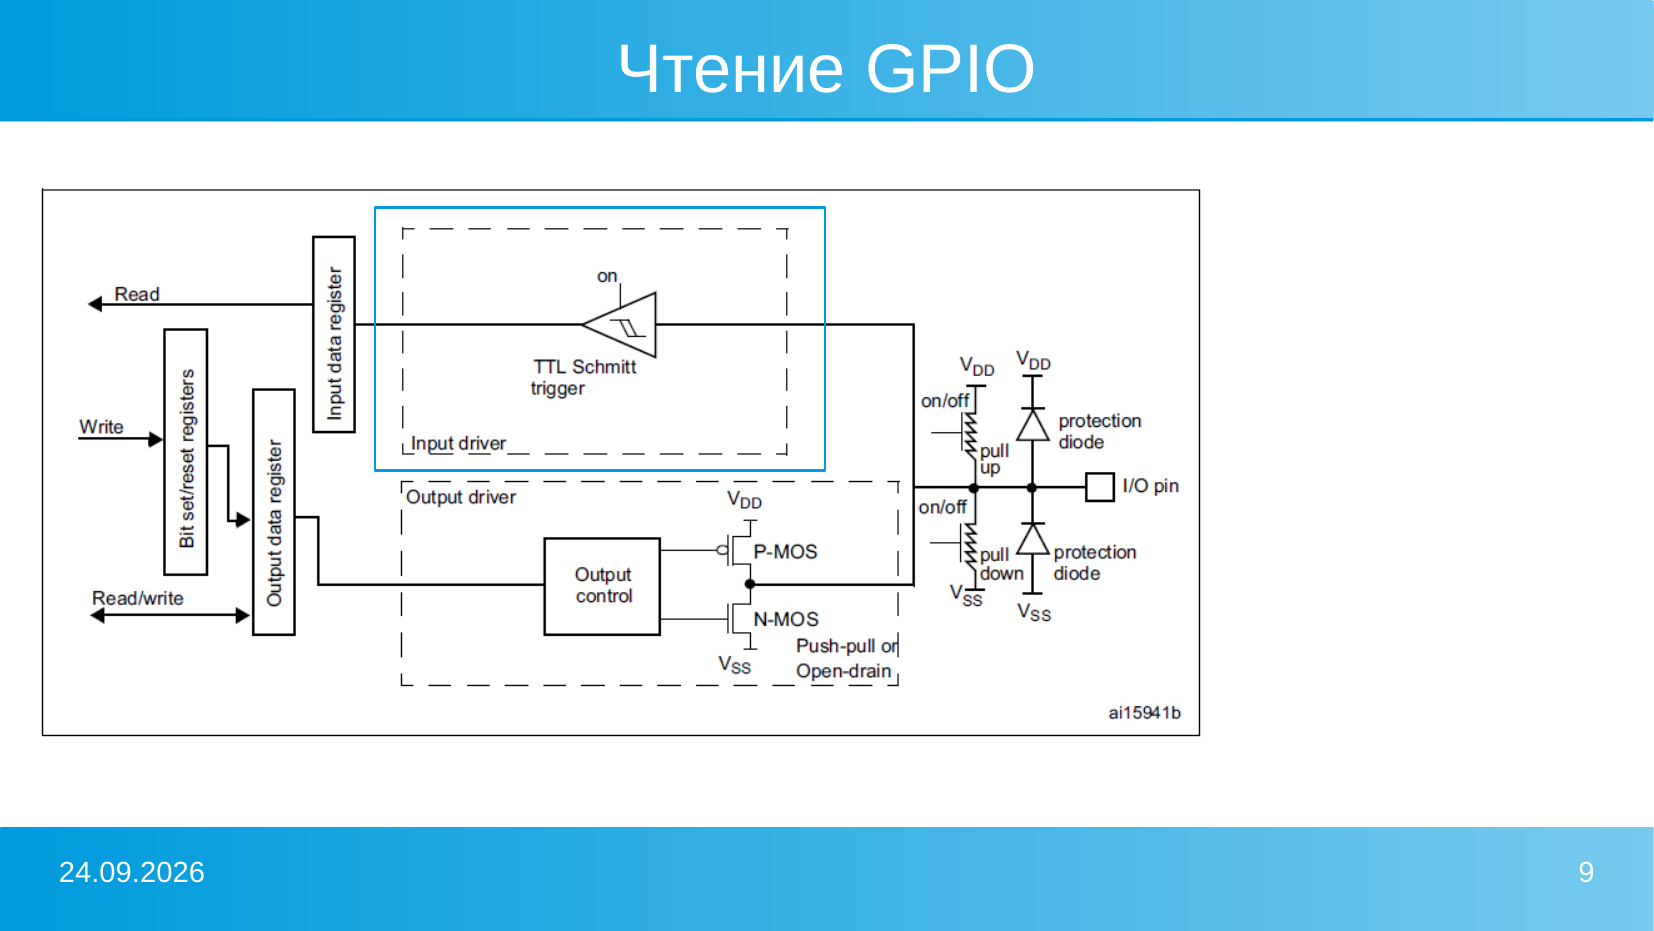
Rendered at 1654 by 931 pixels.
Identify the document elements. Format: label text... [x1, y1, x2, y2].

title Чтение GPIO [59, 29, 1595, 108]
picture [37, 187, 1204, 740]
